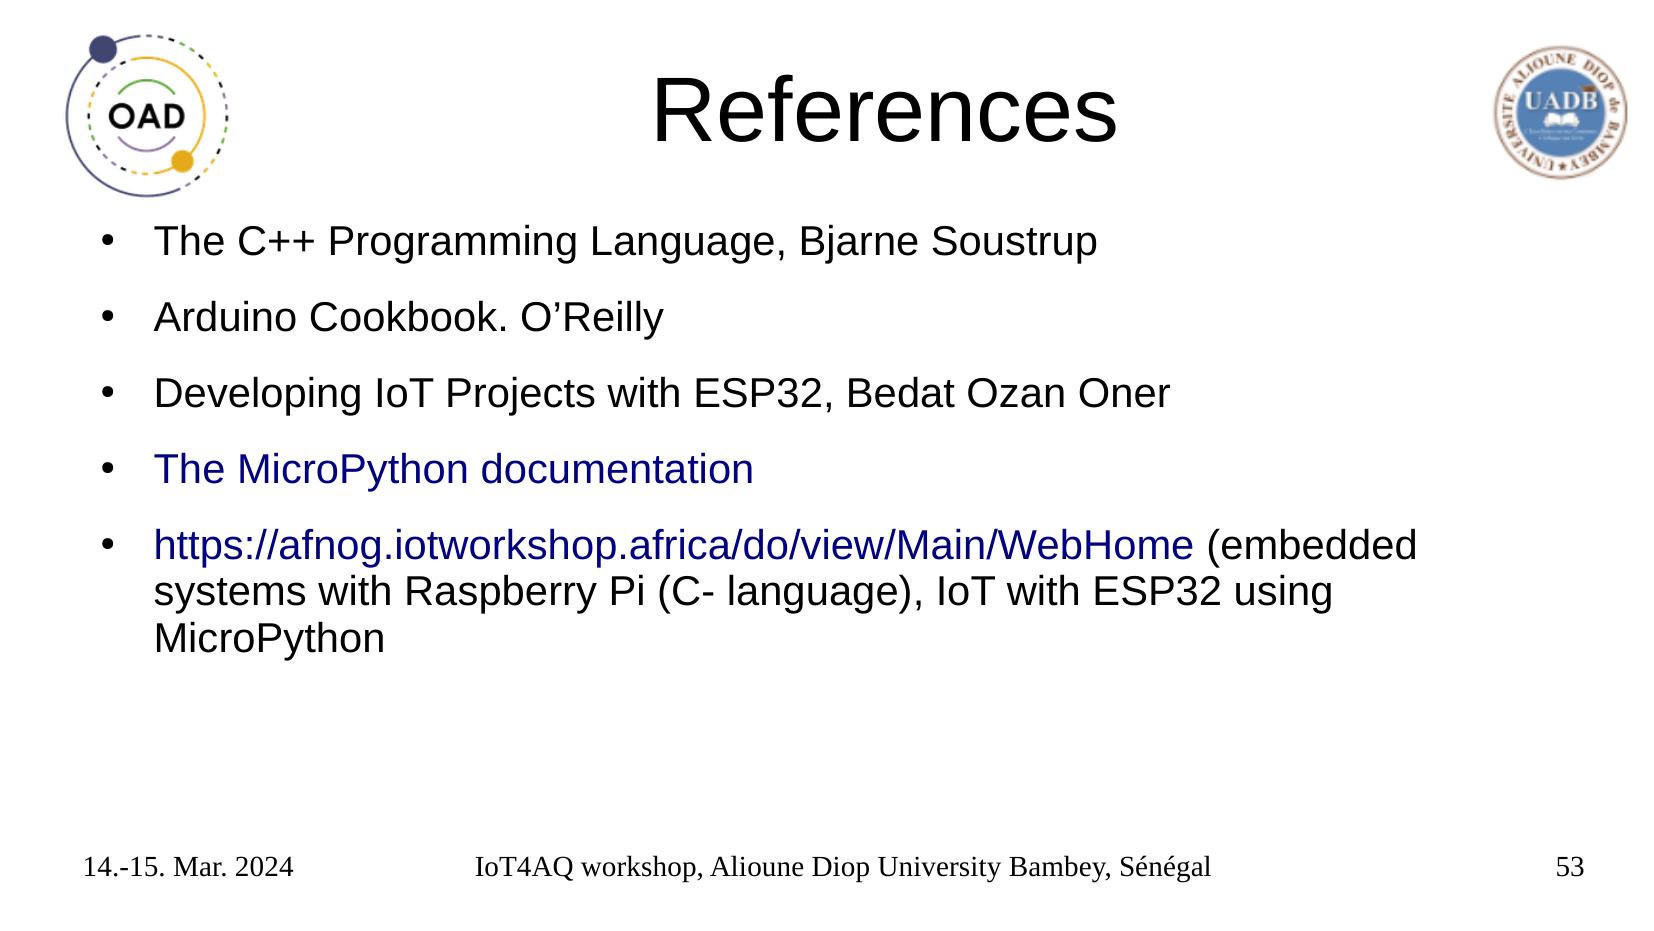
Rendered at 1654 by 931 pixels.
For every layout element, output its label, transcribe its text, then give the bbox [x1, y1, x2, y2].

title References [301, 32, 1469, 188]
picture [1482, 37, 1641, 188]
list The C++ Programming Language, Bjarne Soustrup Arduino Cookbook. O’Reilly Developing IoT Projects with ESP32, Bedat Ozan Oner The MicroPython documentation https://afnog.iotworkshop.africa/do/view/Main/WebHome (embedded systems with Raspberry Pi (C- language), IoT with ESP32 using MicroPython [82, 217, 1571, 757]
picture [25, 20, 263, 218]
